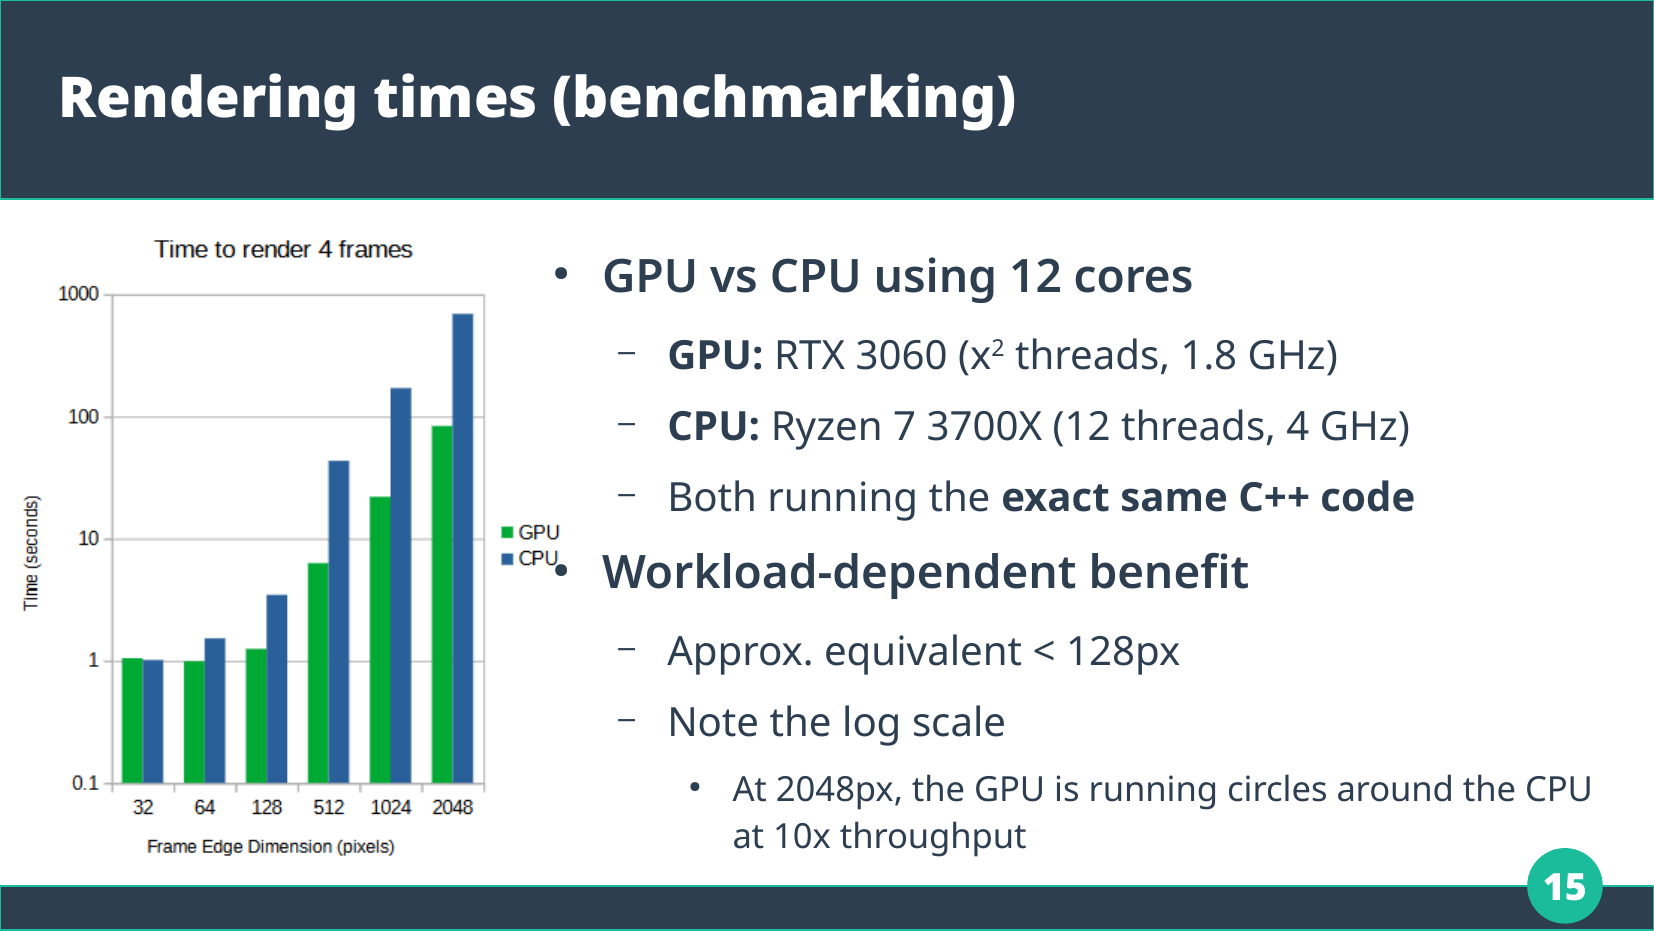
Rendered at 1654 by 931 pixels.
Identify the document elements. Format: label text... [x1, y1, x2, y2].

picture [0, 209, 563, 863]
list GPU vs CPU using 12 cores GPU: RTX 3060 (x2 threads, 1.8 GHz) CPU: Ryzen 7 3700X (12 threads, 4 GHz) Both running the exact same C++ code Workload-dependent benefit Approx. equivalent < 128px Note the log scale At 2048px, the GPU is running circles around the CPU at 10x throughput [536, 243, 1595, 864]
title Rendering times (benchmarking) [59, 37, 1595, 155]
